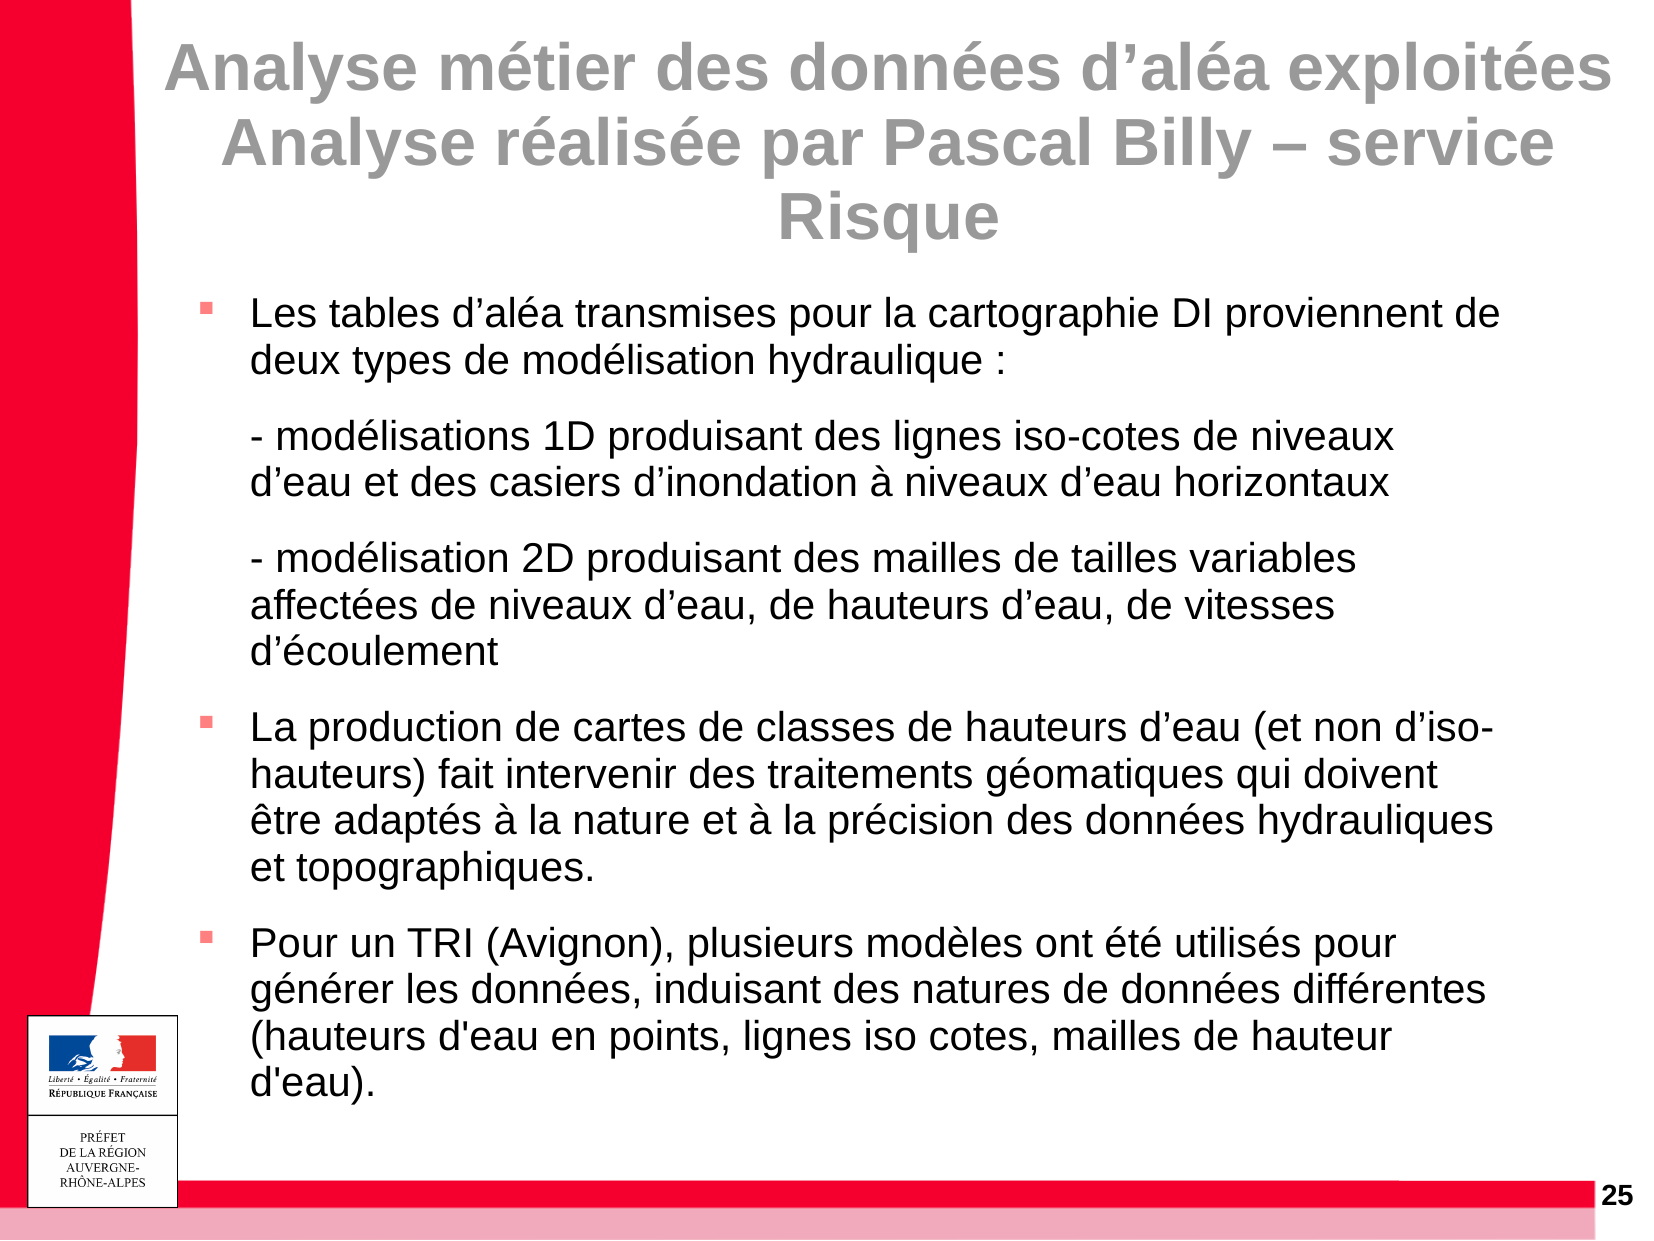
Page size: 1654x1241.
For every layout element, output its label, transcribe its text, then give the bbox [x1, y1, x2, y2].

list Les tables d’aléa transmises pour la cartographie DI proviennent de deux types de modélisation hydraulique : - modélisations 1D produisant des lignes iso-cotes de niveaux d’eau et des casiers d’inondation à niveaux d’eau horizontaux - modélisation 2D produisant des mailles de tailles variables affectées de niveaux d’eau, de hauteurs d’eau, de vitesses d’écoulement La production de cartes de classes de hauteurs d’eau (et non d’iso-hauteurs) fait intervenir des traitements géomatiques qui doivent être adaptés à la nature et à la précision des données hydrauliques et topographiques. Pour un TRI (Avignon), plusieurs modèles ont été utilisés pour générer les données, induisant des natures de données différentes (hauteurs d'eau en points, lignes iso cotes, mailles de hauteur d'eau). [179, 290, 1509, 1182]
picture [0, 0, 1654, 1240]
title Analyse métier des données d’aléa exploitées Analyse réalisée par Pascal Billy – service Risque [144, 29, 1634, 255]
